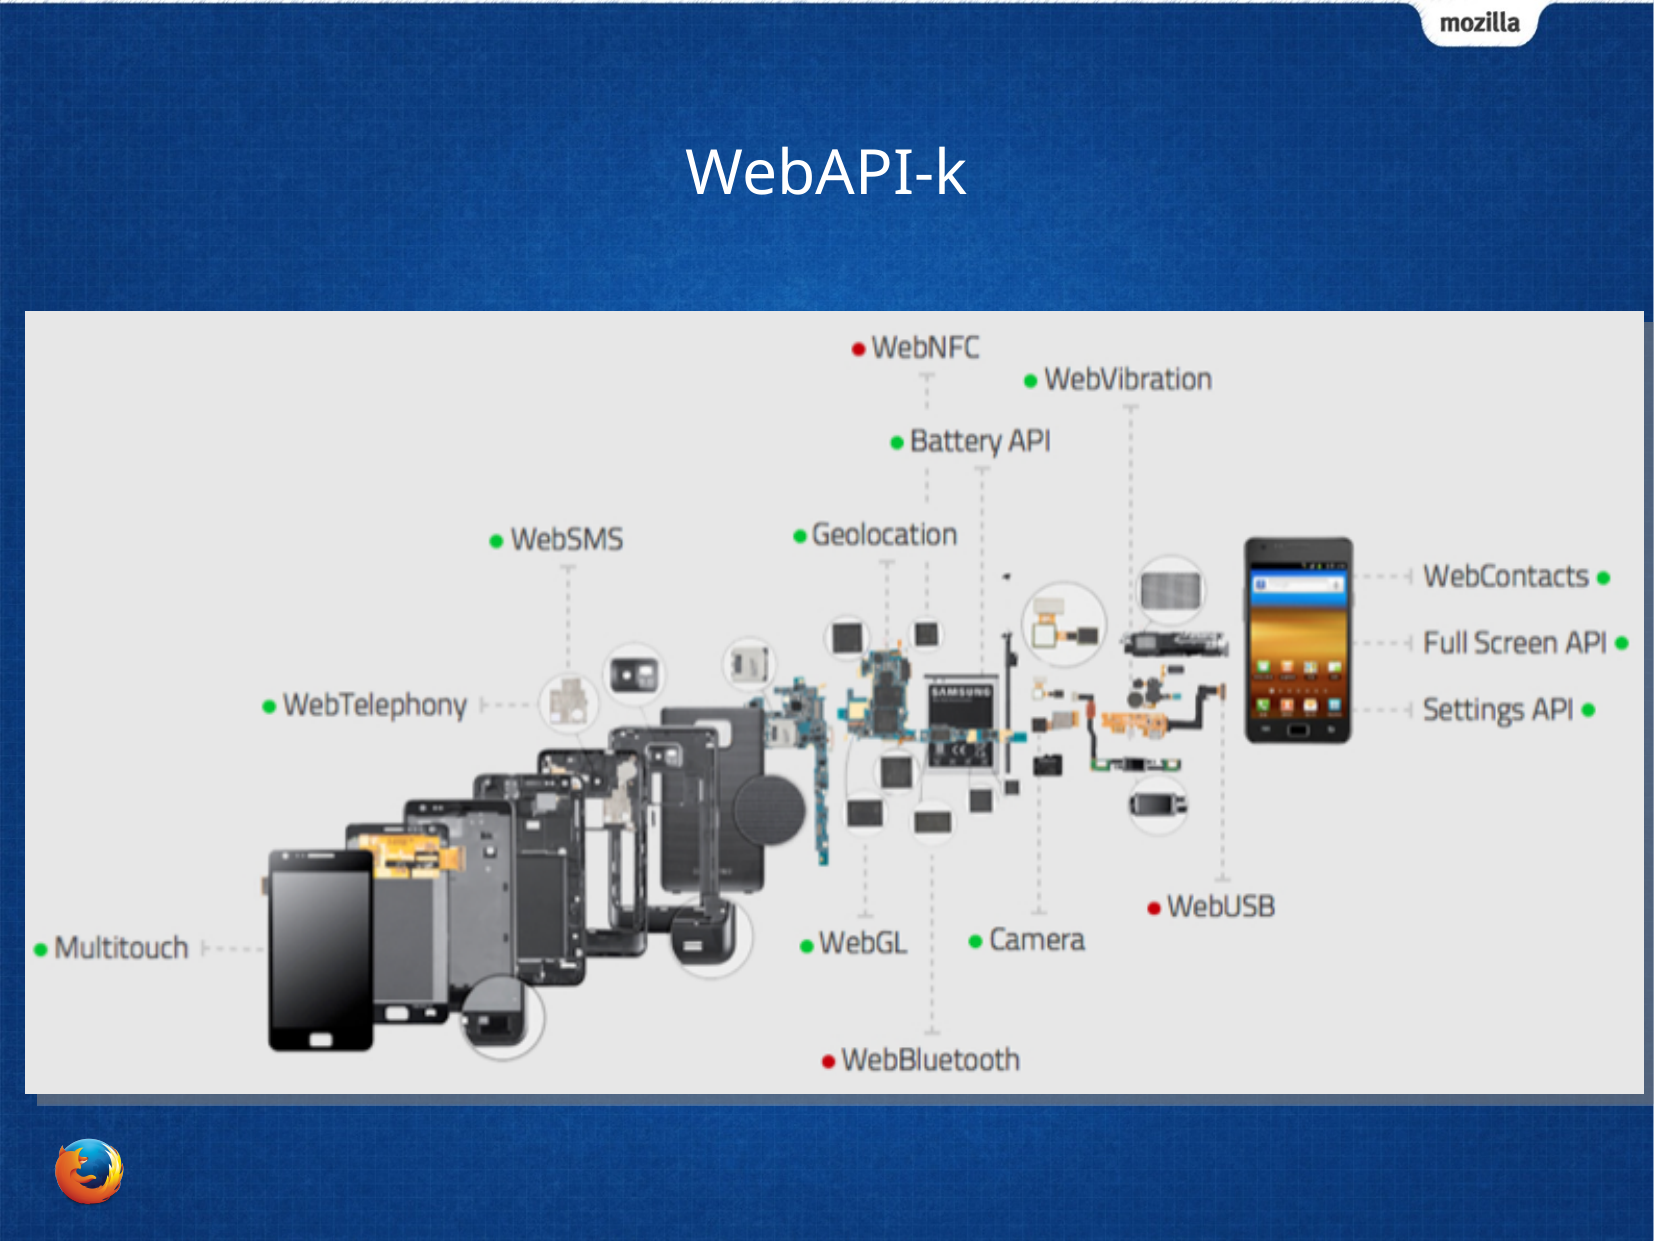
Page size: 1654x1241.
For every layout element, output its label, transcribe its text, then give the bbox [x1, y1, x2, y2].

title WebAPI-k [82, 49, 1571, 257]
picture [0, 0, 1654, 1241]
